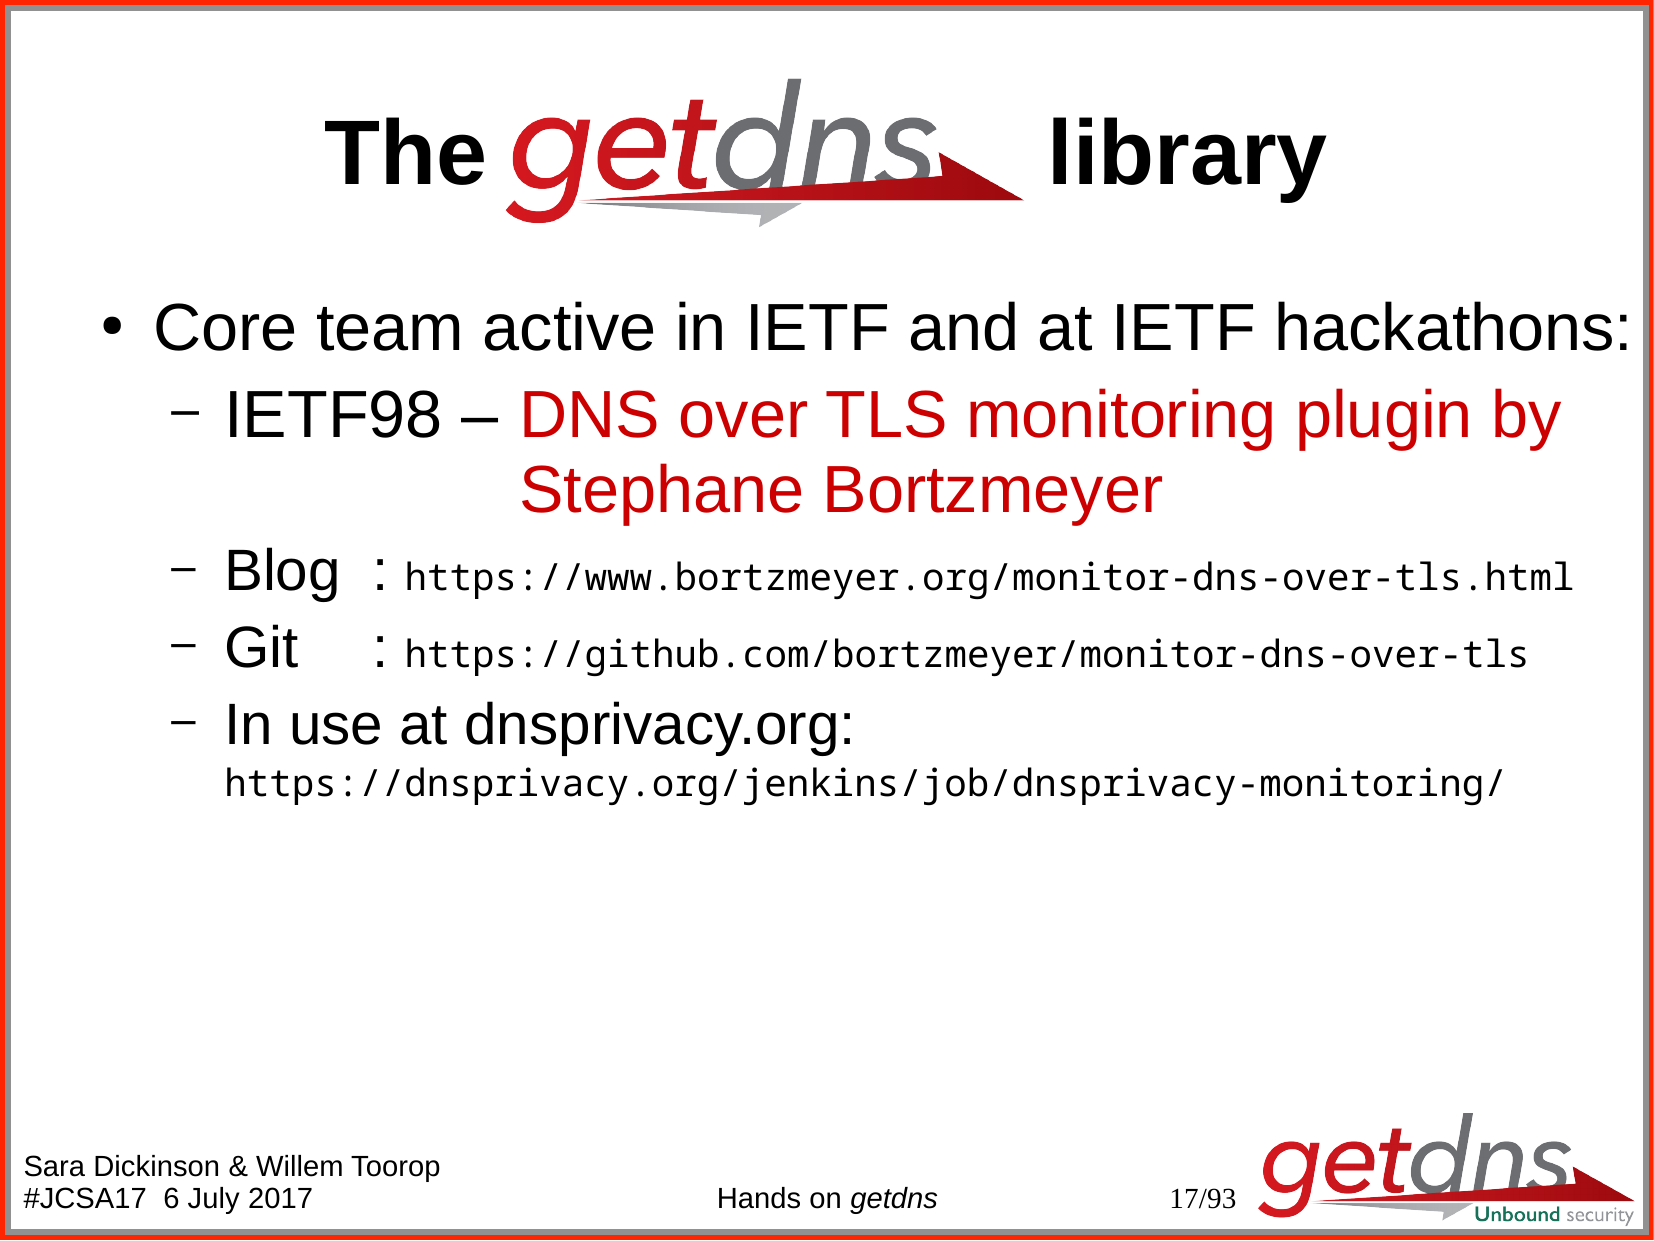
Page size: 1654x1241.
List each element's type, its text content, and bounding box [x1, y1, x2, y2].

title The library [324, 49, 1642, 257]
picture [1251, 1217, 1642, 1232]
list Core team active in IETF and at IETF hackathons: IETF98 – DNS over TLS monitoring plugin by Stephane Bortzmeyer Blog : https://www.bortzmeyer.org/monitor-dns-over-tls.html Git : https://github.com/bortzmeyer/monitor-dns-over-tls In use at dnsprivacy.org: https://dnsprivacy.org/jenkins/job/dnsprivacy-monitoring/ [82, 290, 1654, 1217]
